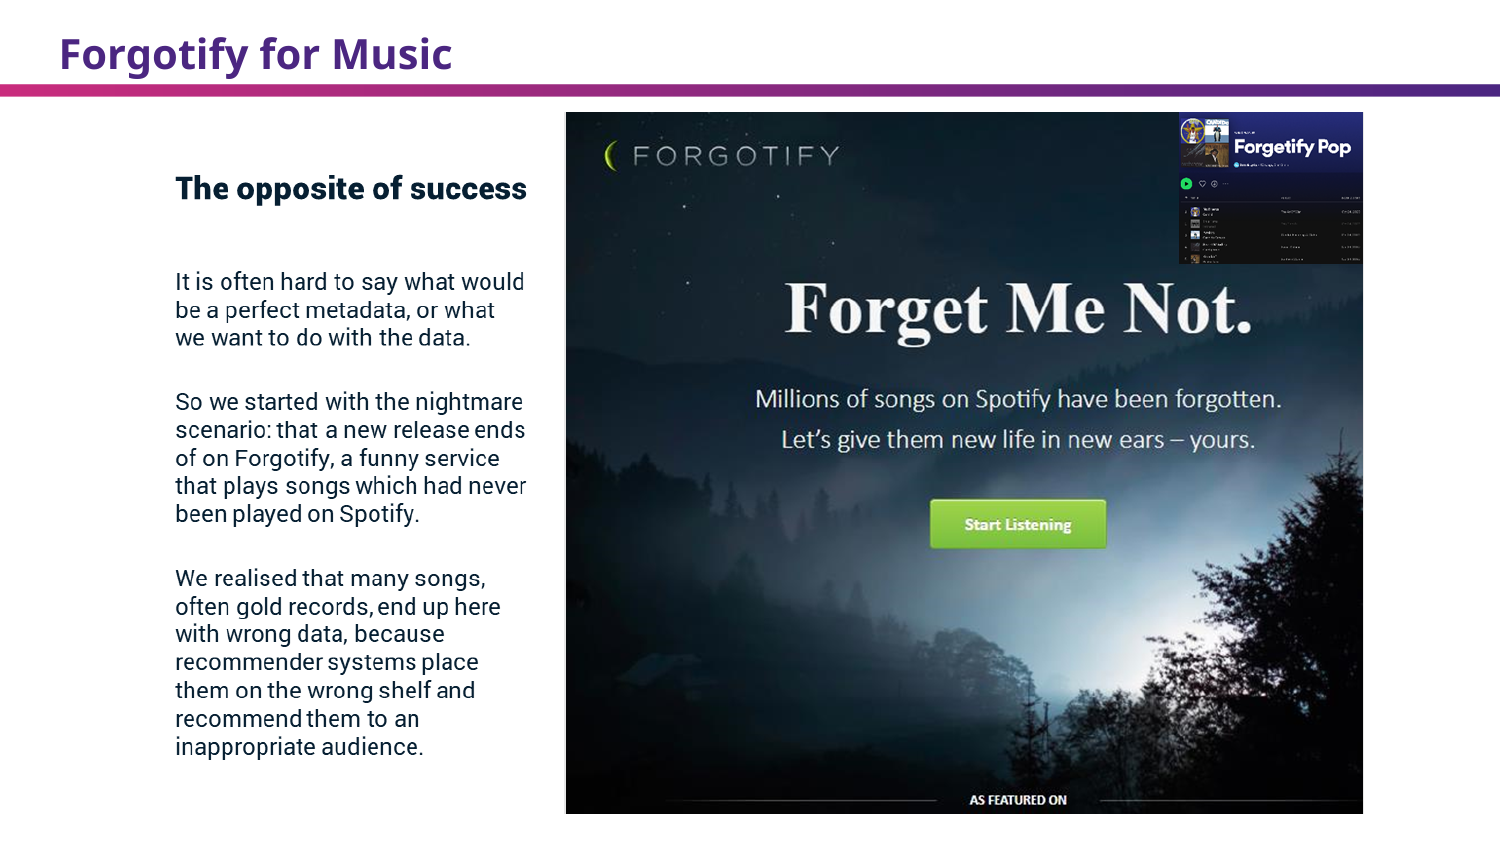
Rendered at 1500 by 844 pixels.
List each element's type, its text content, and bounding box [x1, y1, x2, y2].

picture [0, 0, 1500, 844]
text_box Forgotify for Music [43, 12, 963, 93]
